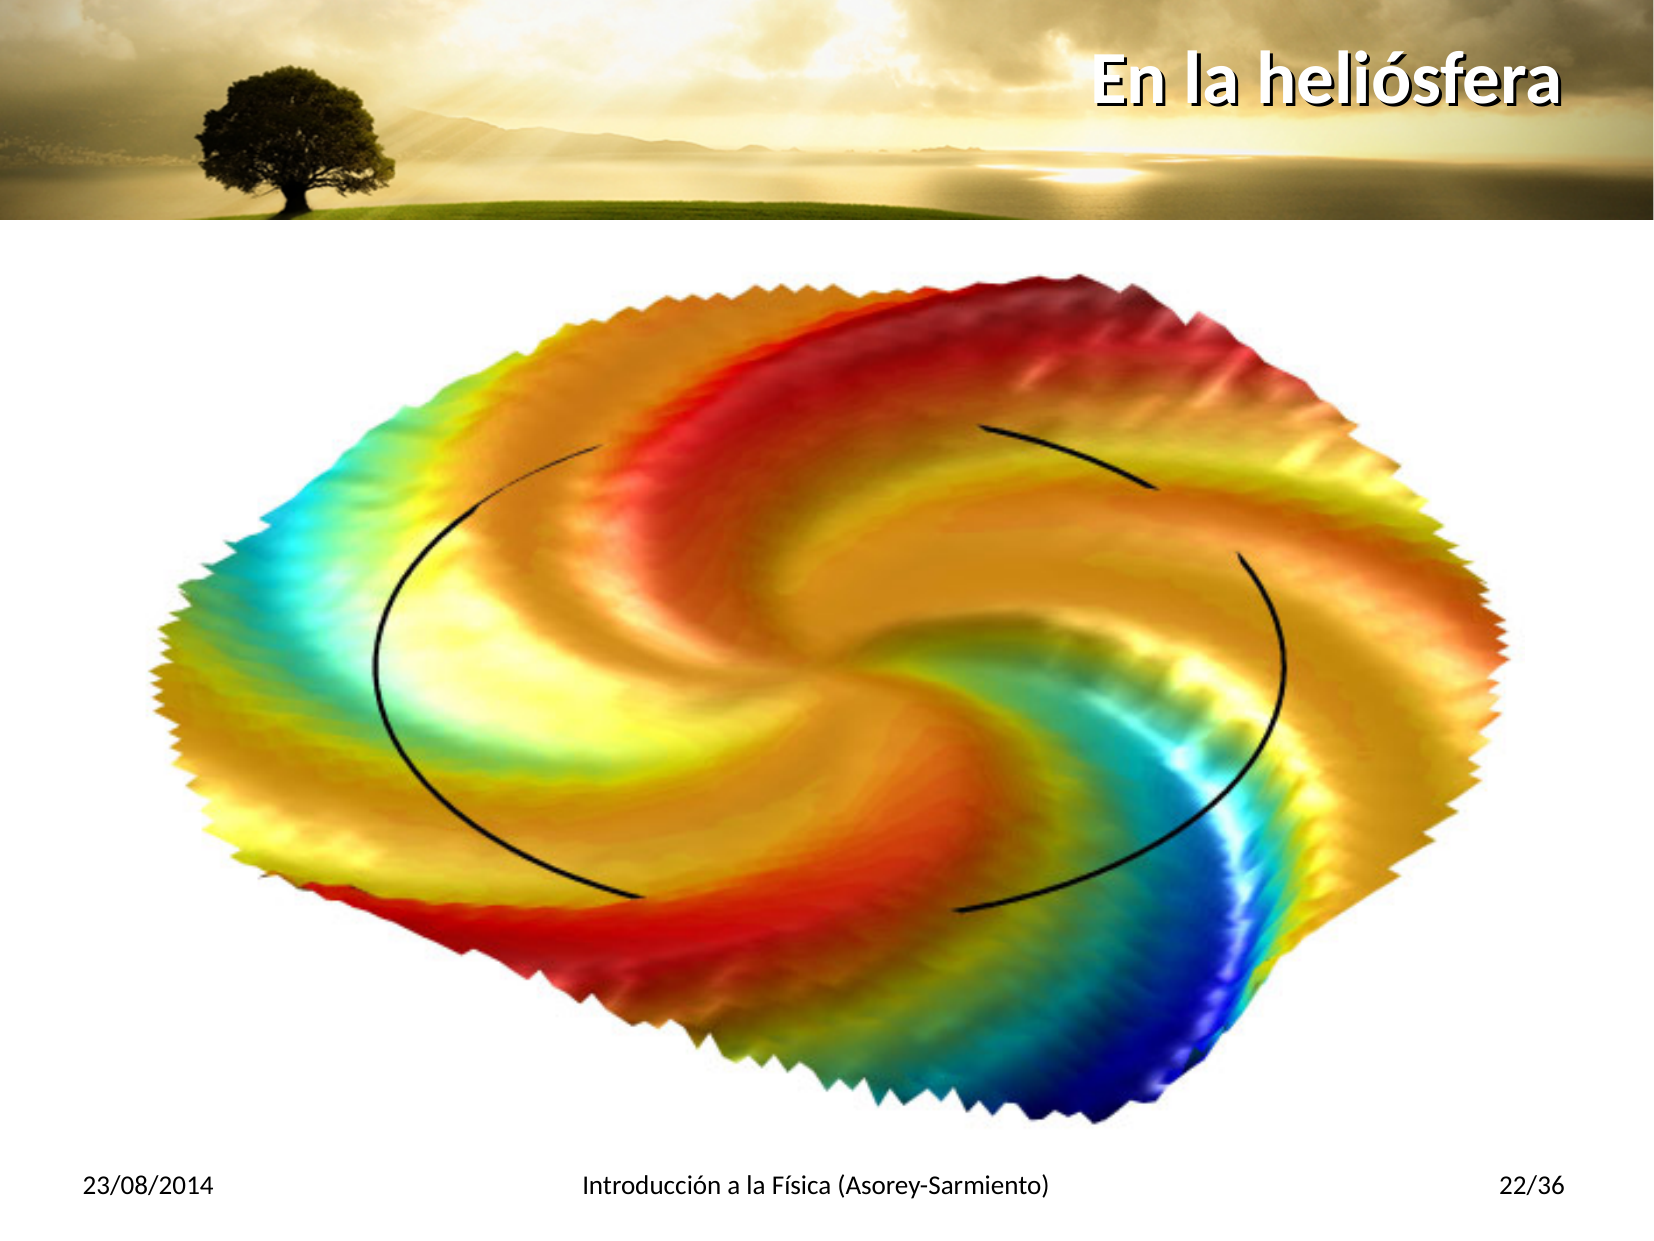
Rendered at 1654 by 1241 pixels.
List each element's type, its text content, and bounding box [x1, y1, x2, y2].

title En la heliósfera [75, 19, 1564, 151]
picture [0, 0, 1654, 220]
picture [128, 254, 1525, 1156]
